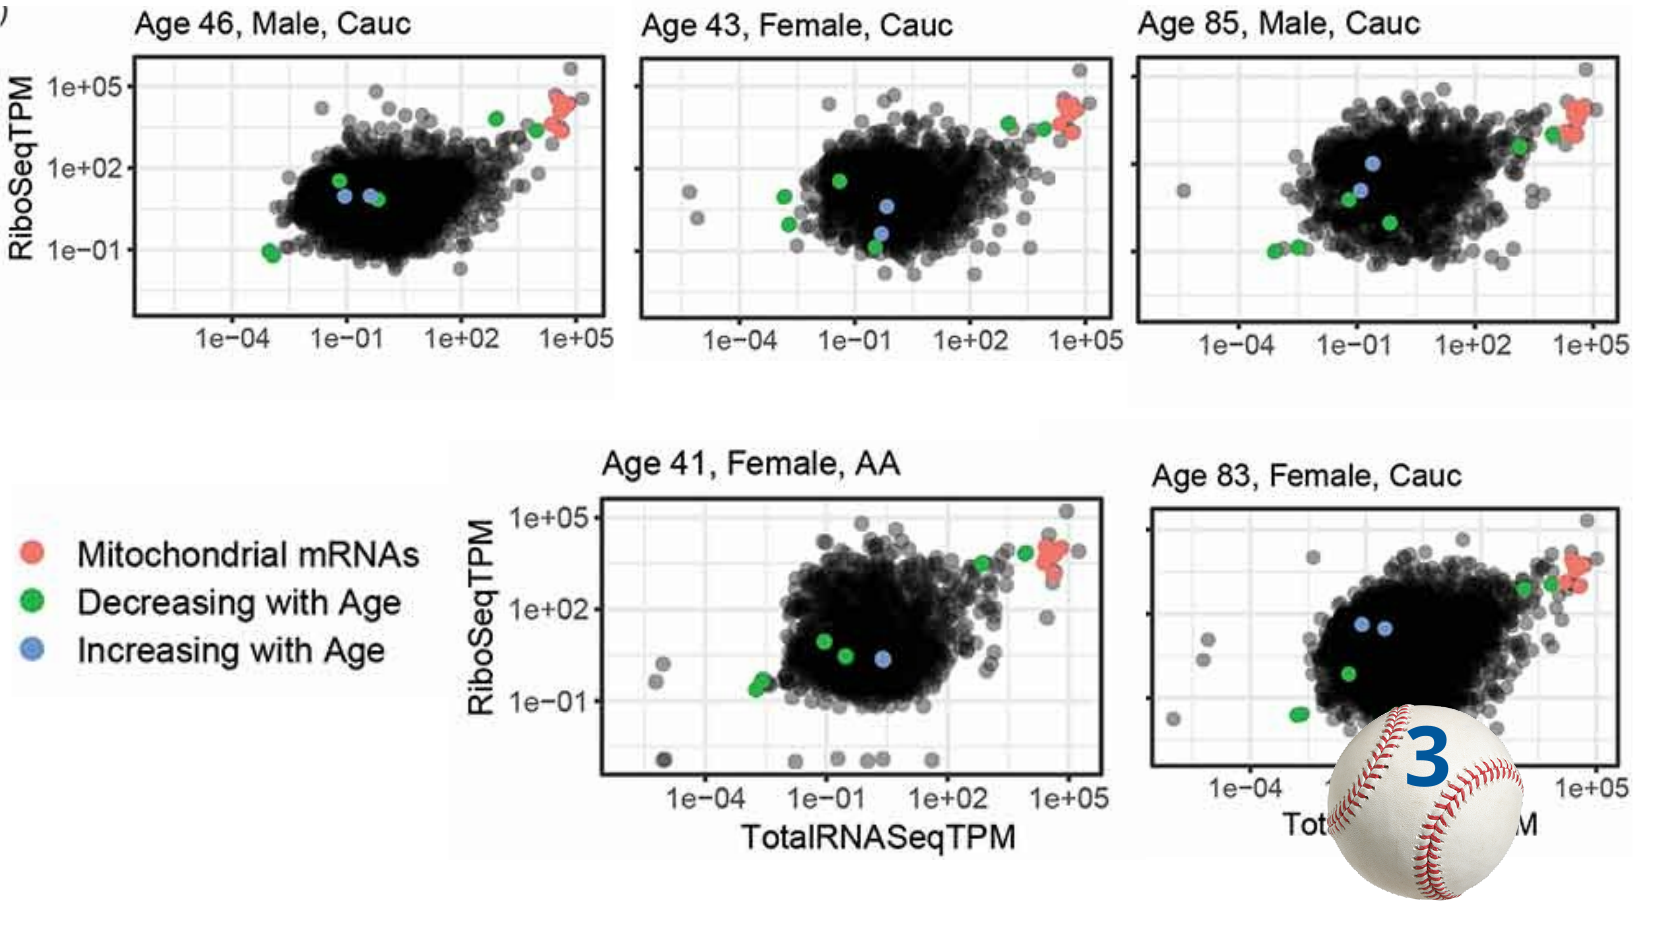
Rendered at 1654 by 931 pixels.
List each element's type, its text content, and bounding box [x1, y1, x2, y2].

text_box 3 [1342, 690, 1508, 914]
picture [631, 0, 1633, 408]
picture [0, 6, 615, 400]
picture [11, 419, 1633, 901]
